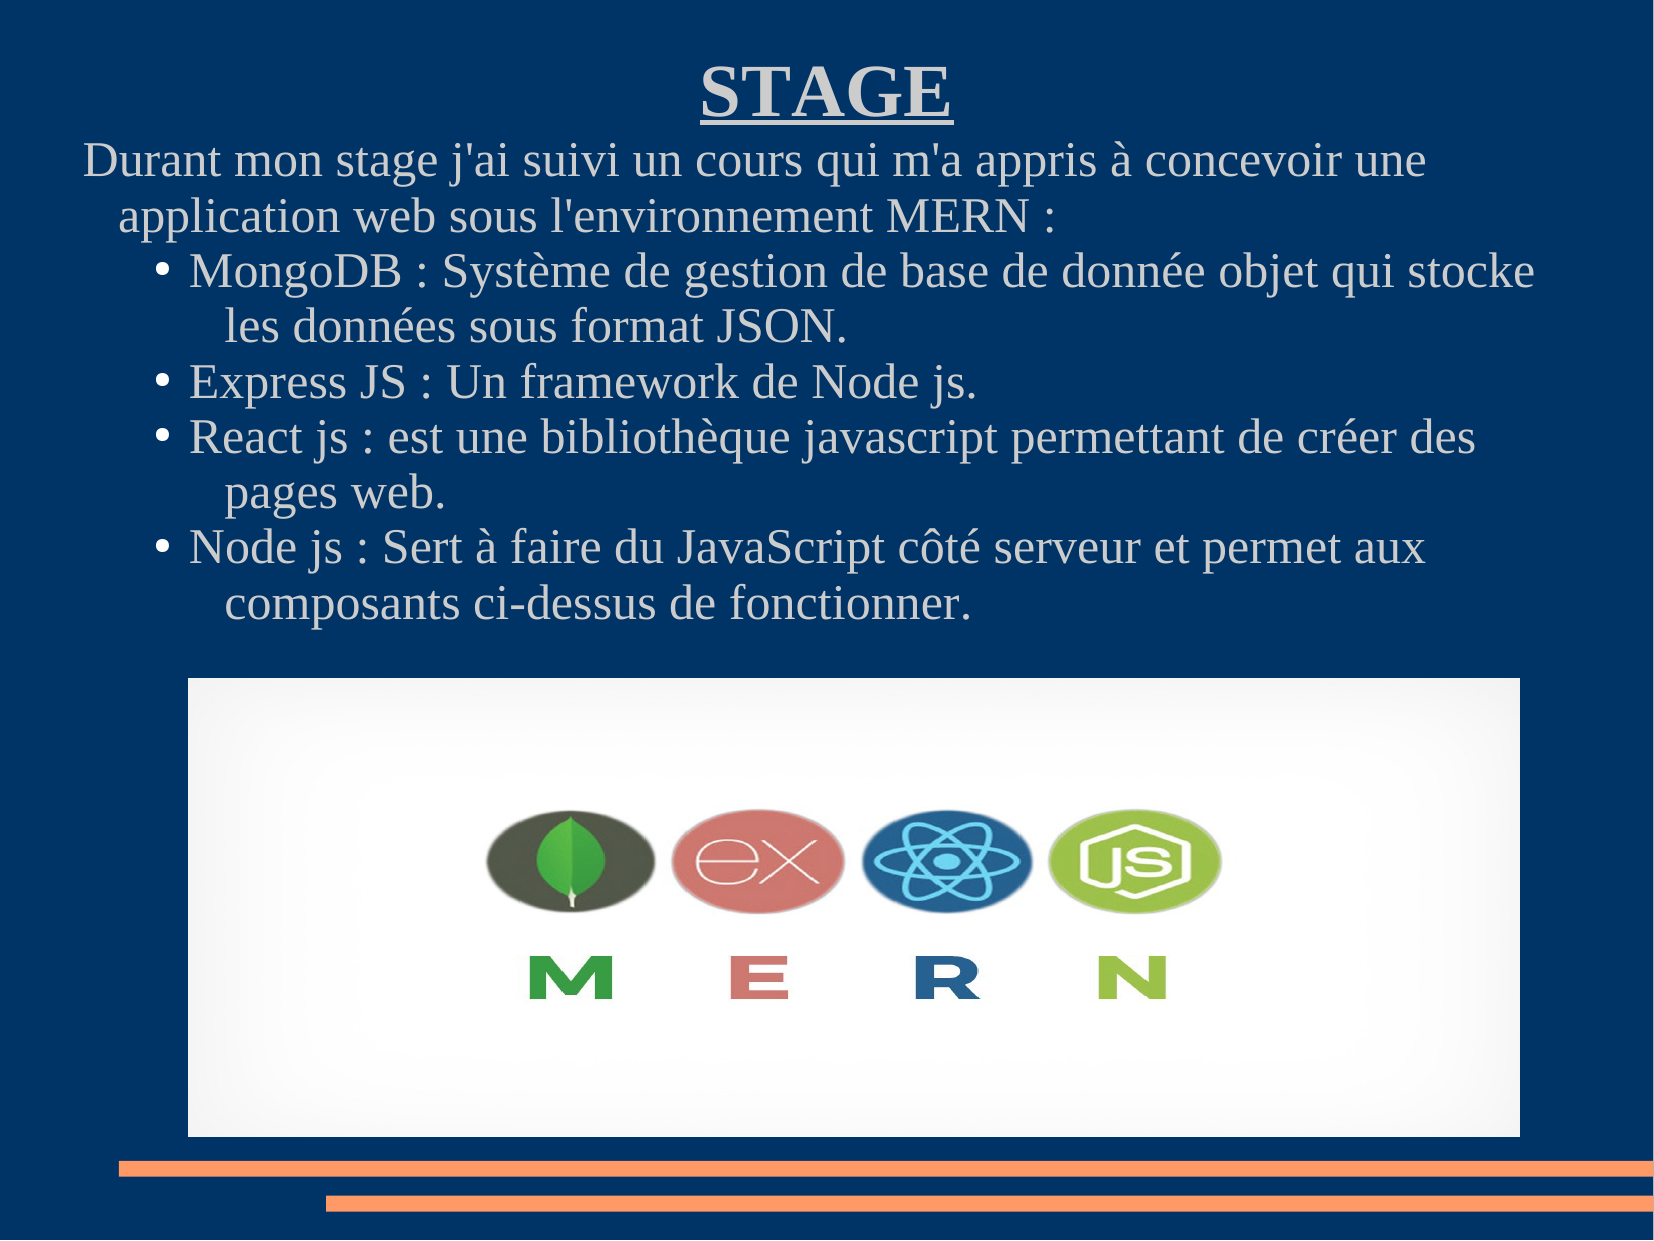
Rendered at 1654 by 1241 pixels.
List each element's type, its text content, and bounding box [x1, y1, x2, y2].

subtitle STAGE Durant mon stage j'ai suivi un cours qui m'a appris à concevoir une application web sous l'environnement MERN : MongoDB : Système de gestion de base de donnée objet qui stocke les données sous format JSON. Express JS : Un framework de Node js. React js : est une bibliothèque javascript permettant de créer des pages web. Node js : Sert à faire du JavaScript côté serveur et permet aux composants ci-dessus de fonctionner. [82, 49, 1571, 1241]
picture [188, 678, 1520, 1137]
